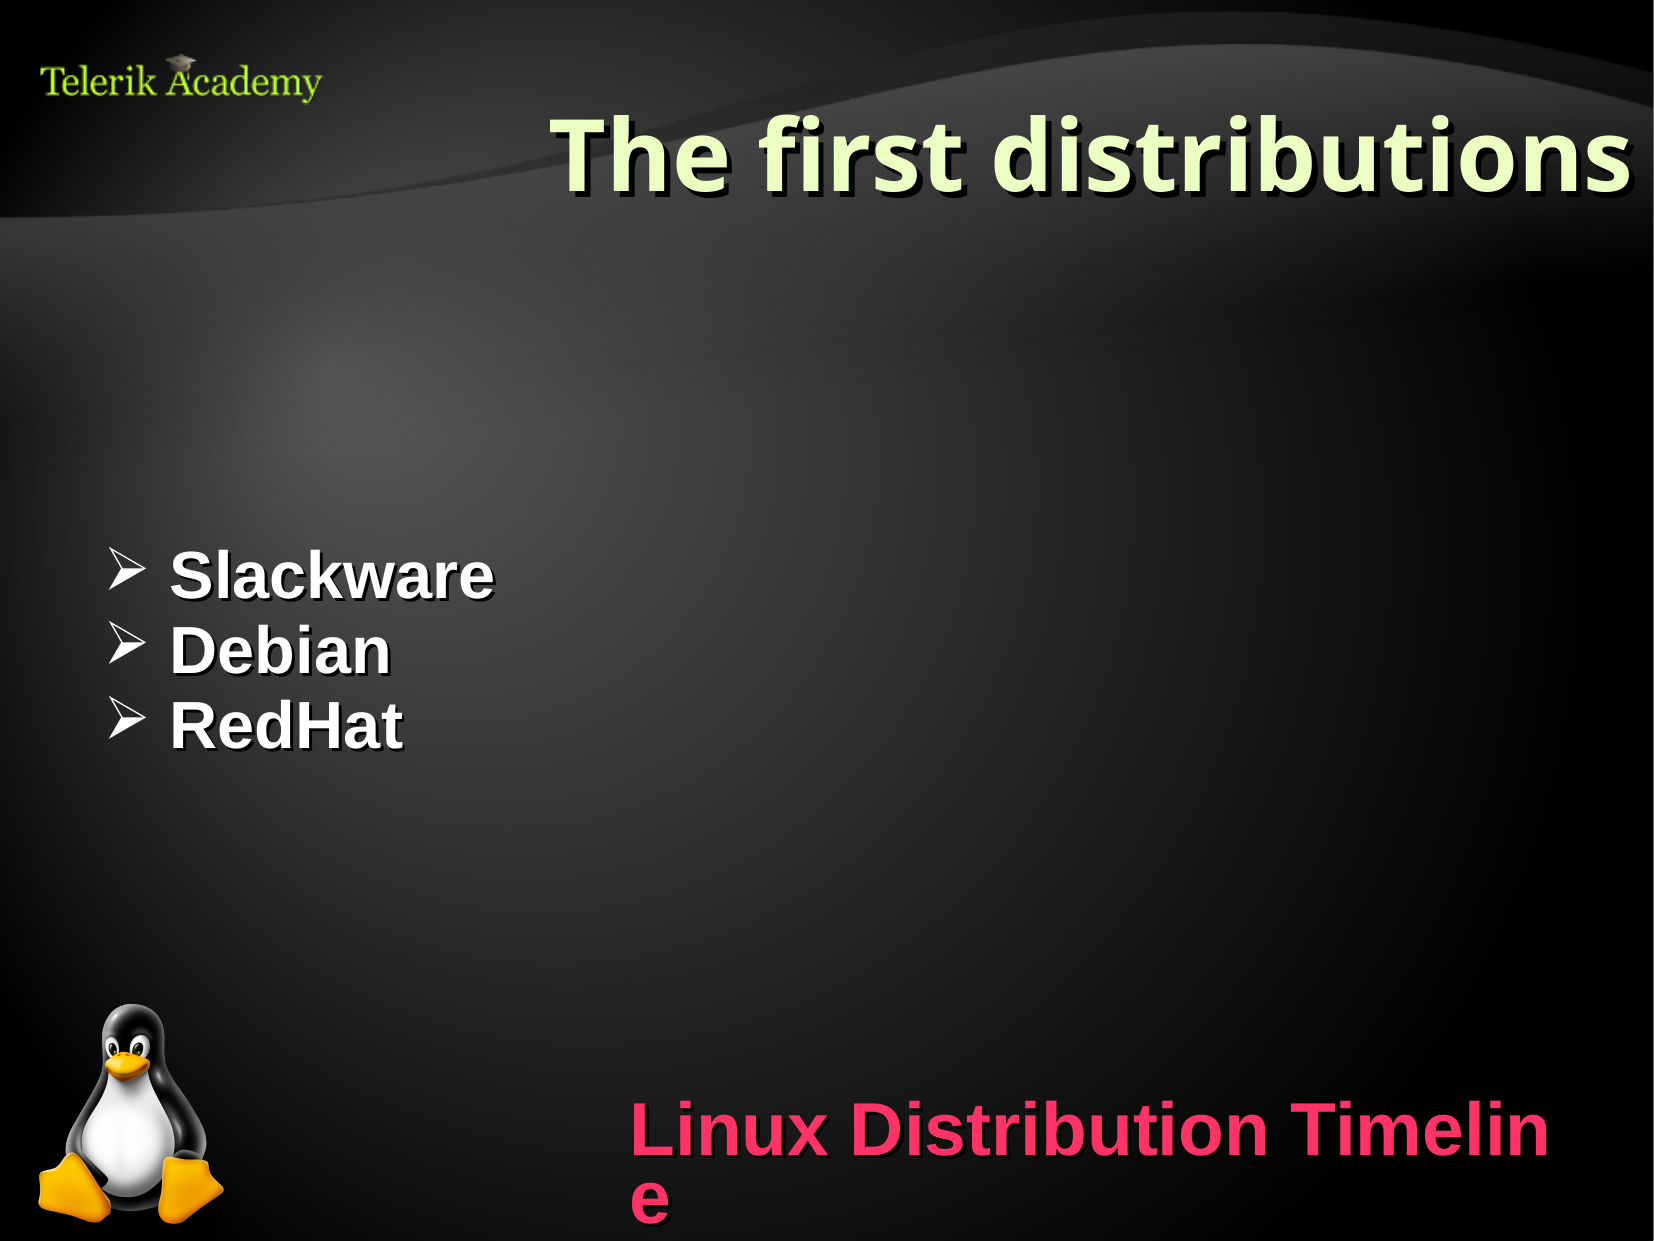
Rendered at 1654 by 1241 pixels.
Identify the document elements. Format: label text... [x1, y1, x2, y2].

text_box Linux Distribution Timeline [615, 1080, 1609, 1179]
picture [0, 0, 1654, 1241]
subtitle Slackware Debian RedHat [103, 290, 1654, 1011]
title The first distributions [30, 49, 1636, 257]
